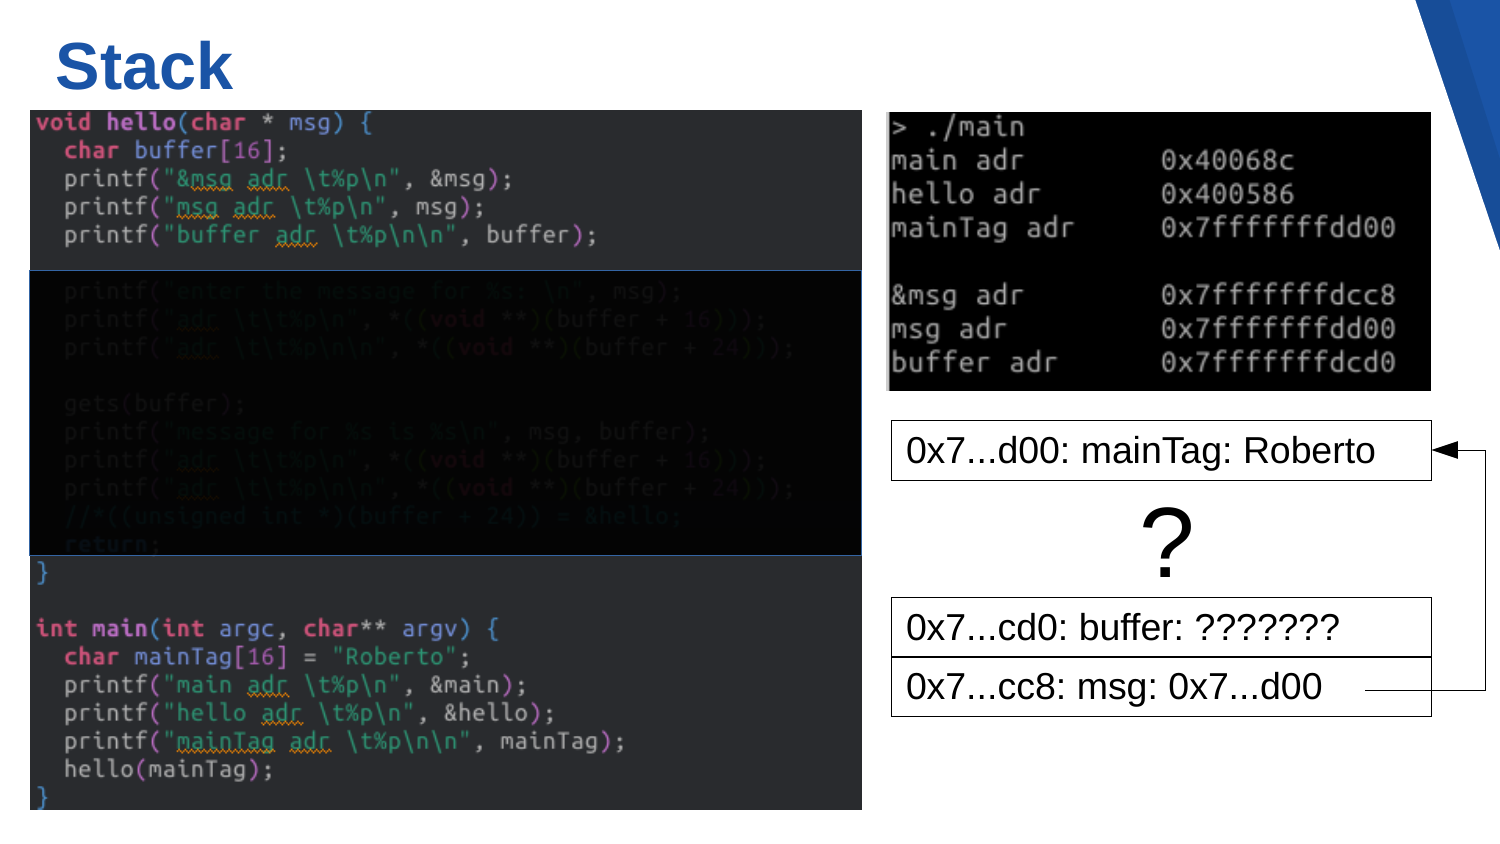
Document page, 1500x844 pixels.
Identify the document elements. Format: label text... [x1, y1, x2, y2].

picture [886, 112, 1431, 392]
text_box 0x7...d00: mainTag: Roberto [891, 420, 1432, 481]
picture [30, 110, 862, 270]
text_box 0x7...cc8: msg: 0x7...d00 [891, 656, 1432, 717]
picture [30, 556, 862, 811]
title Stack [40, 50, 1306, 118]
text_box 0x7...cd0: buffer: ??????? [891, 597, 1432, 656]
text_box [29, 270, 862, 556]
text_box ? [1125, 480, 1201, 607]
